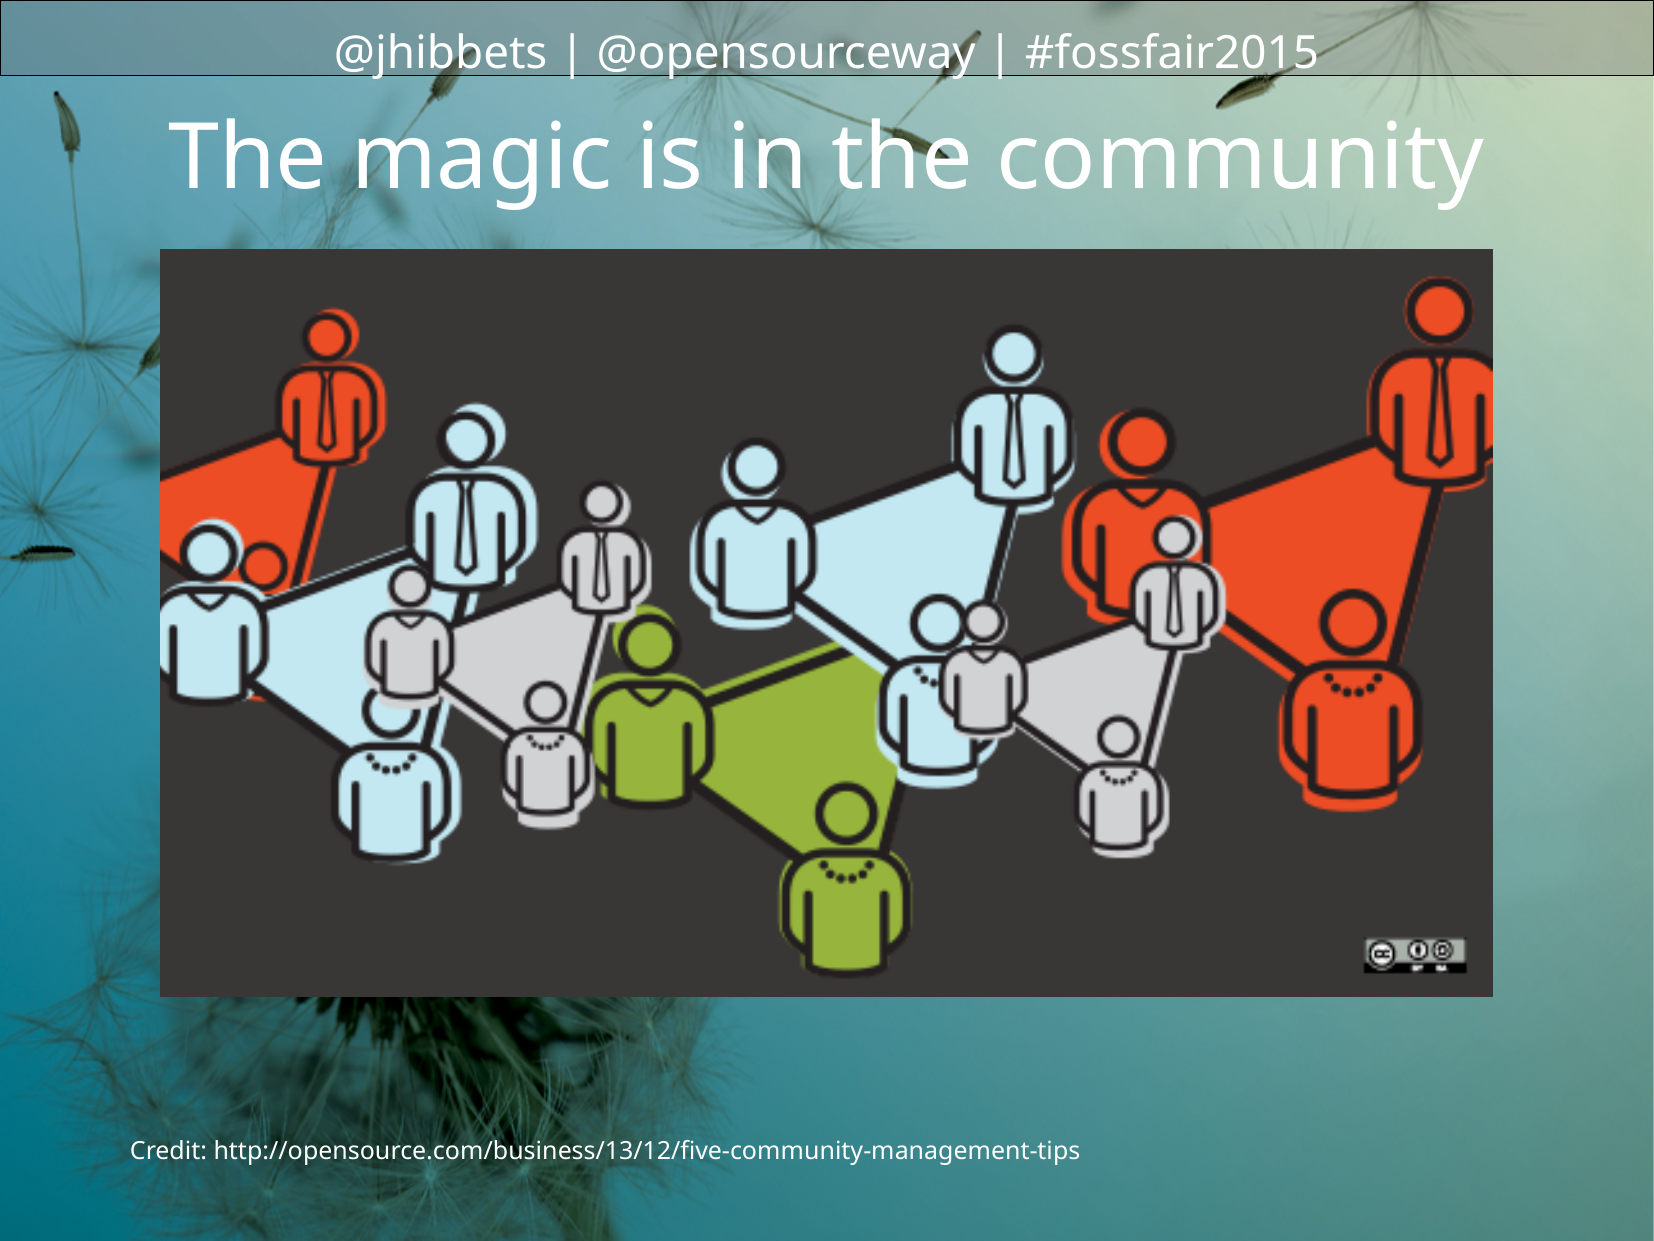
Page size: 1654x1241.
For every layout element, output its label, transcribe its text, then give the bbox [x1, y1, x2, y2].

picture [0, 76, 1654, 1241]
text_box Credit: http://opensource.com/business/13/12/five-community-management-tips [115, 1125, 1089, 1165]
title The magic is in the community [82, 49, 1571, 257]
